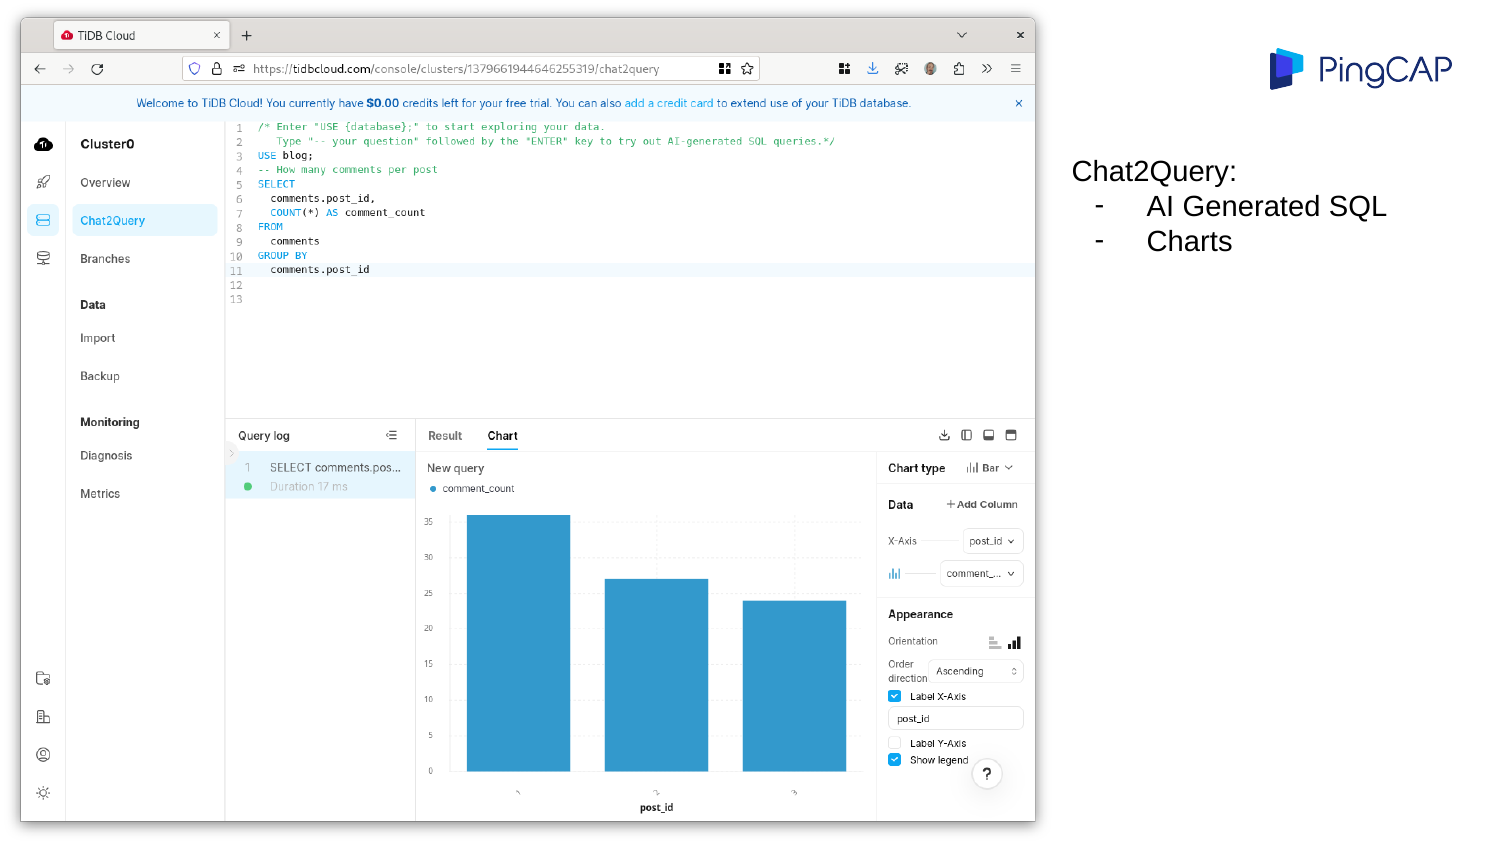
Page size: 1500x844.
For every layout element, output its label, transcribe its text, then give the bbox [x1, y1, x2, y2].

picture [0, 0, 1055, 844]
picture [1270, 48, 1452, 90]
text_box Chat2Query: AI Generated SQL Charts [1056, 137, 1439, 629]
